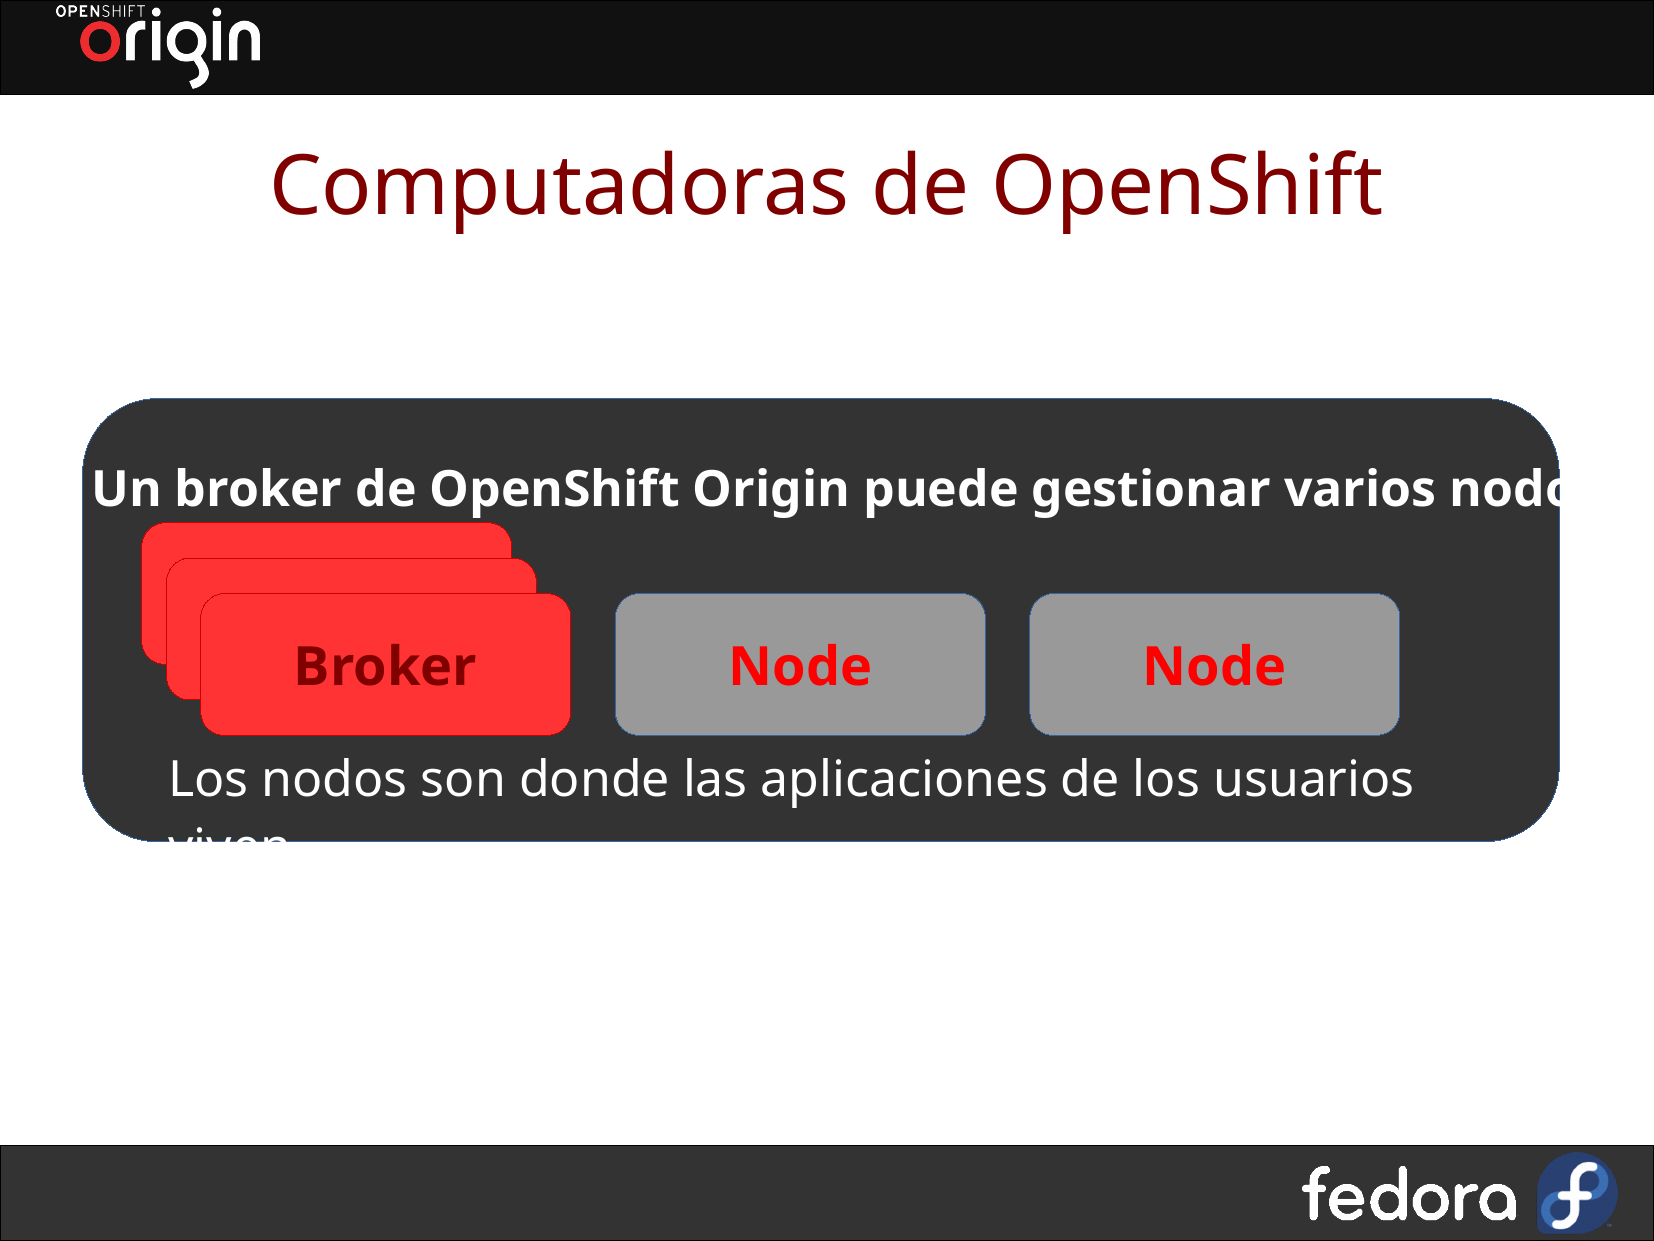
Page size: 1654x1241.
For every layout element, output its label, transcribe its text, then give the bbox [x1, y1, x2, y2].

text_box Node [1029, 593, 1400, 735]
text_box Los nodos son donde las aplicaciones de los usuarios viven [153, 735, 1524, 867]
text_box Node [615, 593, 986, 735]
picture [1299, 1151, 1619, 1235]
text_box Un broker de OpenShift Origin puede gestionar varios nodos [76, 445, 1561, 524]
text_box Broker [200, 593, 571, 735]
text_box [82, 524, 1560, 842]
title Computadoras de OpenShift [82, 78, 1571, 287]
picture [56, 5, 260, 89]
text_box [87, 398, 1554, 445]
